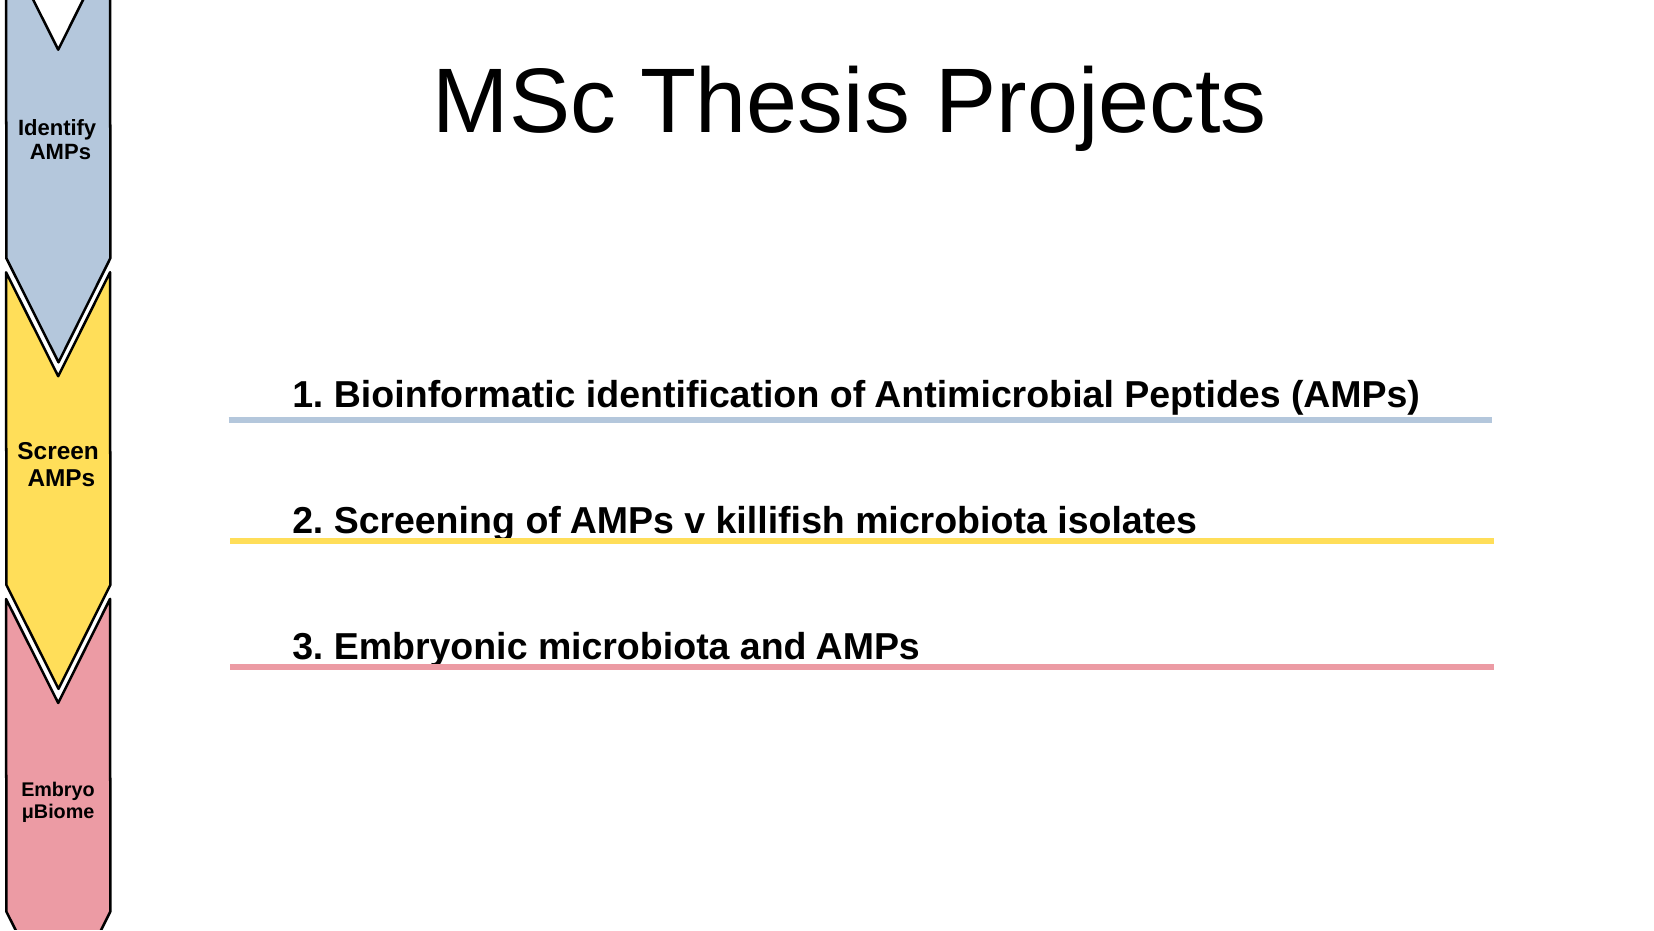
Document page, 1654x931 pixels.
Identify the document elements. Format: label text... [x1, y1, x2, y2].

text_box 1. Bioinformatic identification of Antimicrobial Peptides (AMPs) 2. Screening of AMPs v killifish microbiota isolates 3. Embryonic microbiota and AMPs [546, 366, 1654, 759]
title MSc Thesis Projects [546, 23, 1595, 179]
picture [0, 0, 546, 931]
